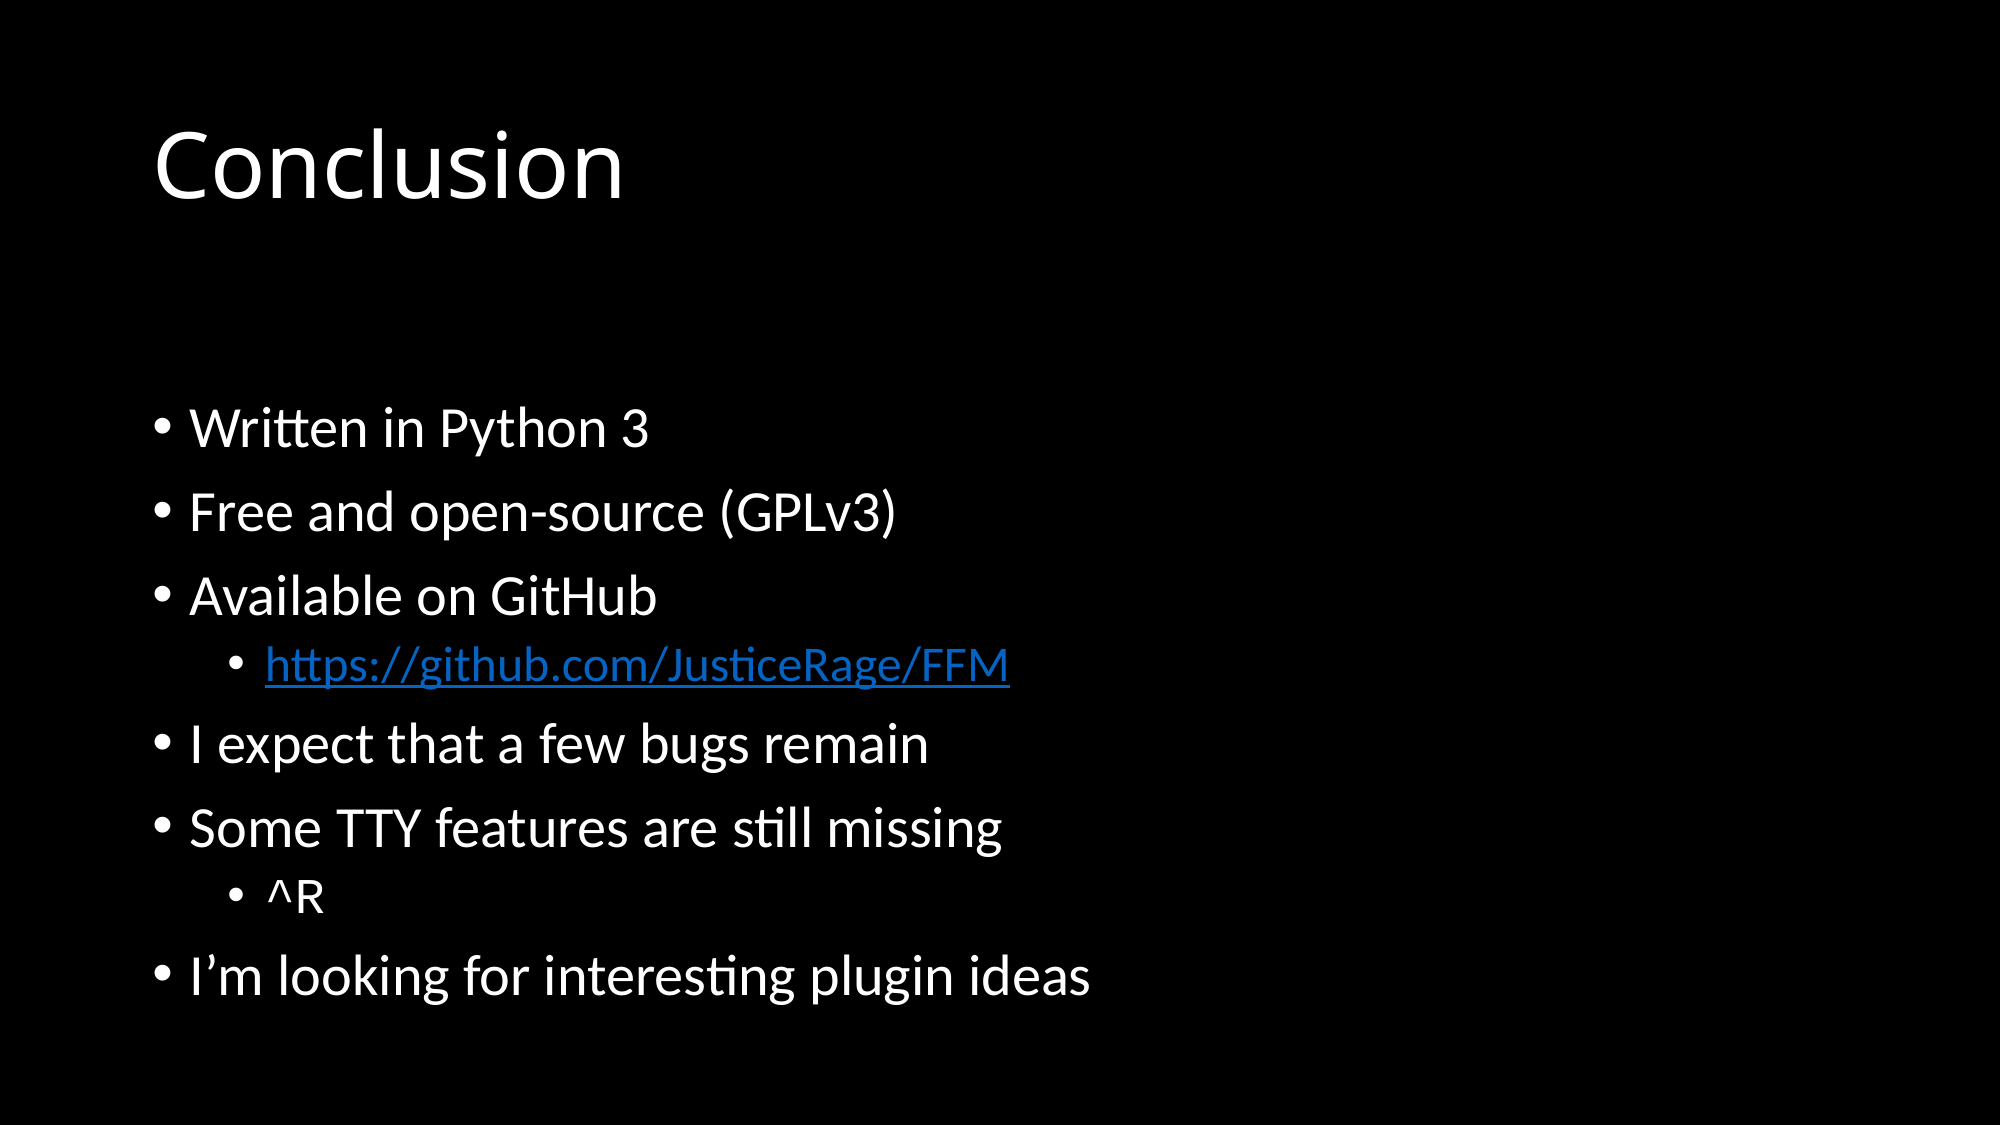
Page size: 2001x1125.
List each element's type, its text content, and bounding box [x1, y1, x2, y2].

title Conclusion [137, 59, 1863, 278]
list Written in Python 3 Free and open-source (GPLv3) Available on GitHub https://github.com/JusticeRage/FFM I expect that a few bugs remain Some TTY features are still missing ^R I’m looking for interesting plugin ideas [137, 299, 1863, 1083]
